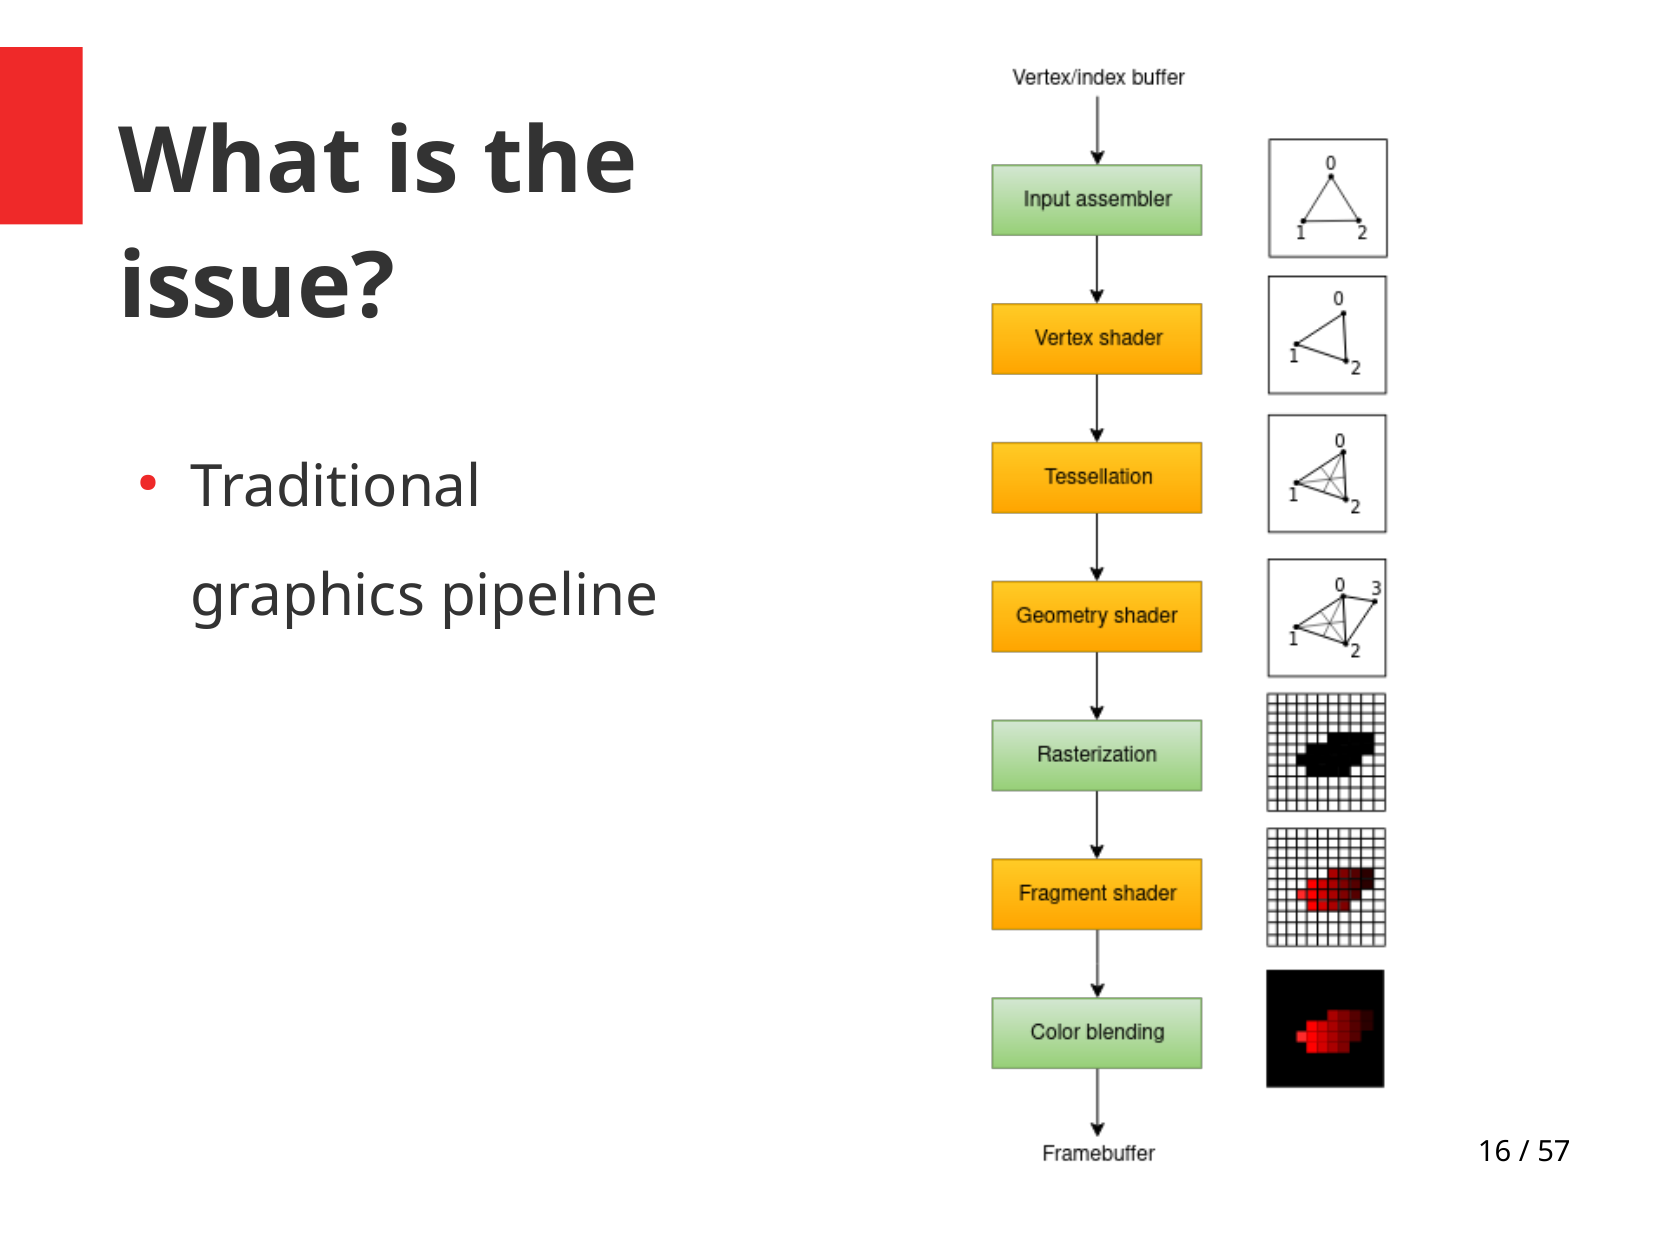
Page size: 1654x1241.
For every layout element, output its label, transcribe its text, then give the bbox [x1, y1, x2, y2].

list Traditional graphics pipeline [120, 444, 737, 586]
picture [921, 59, 1621, 1175]
title What is the issue? [118, 49, 751, 391]
